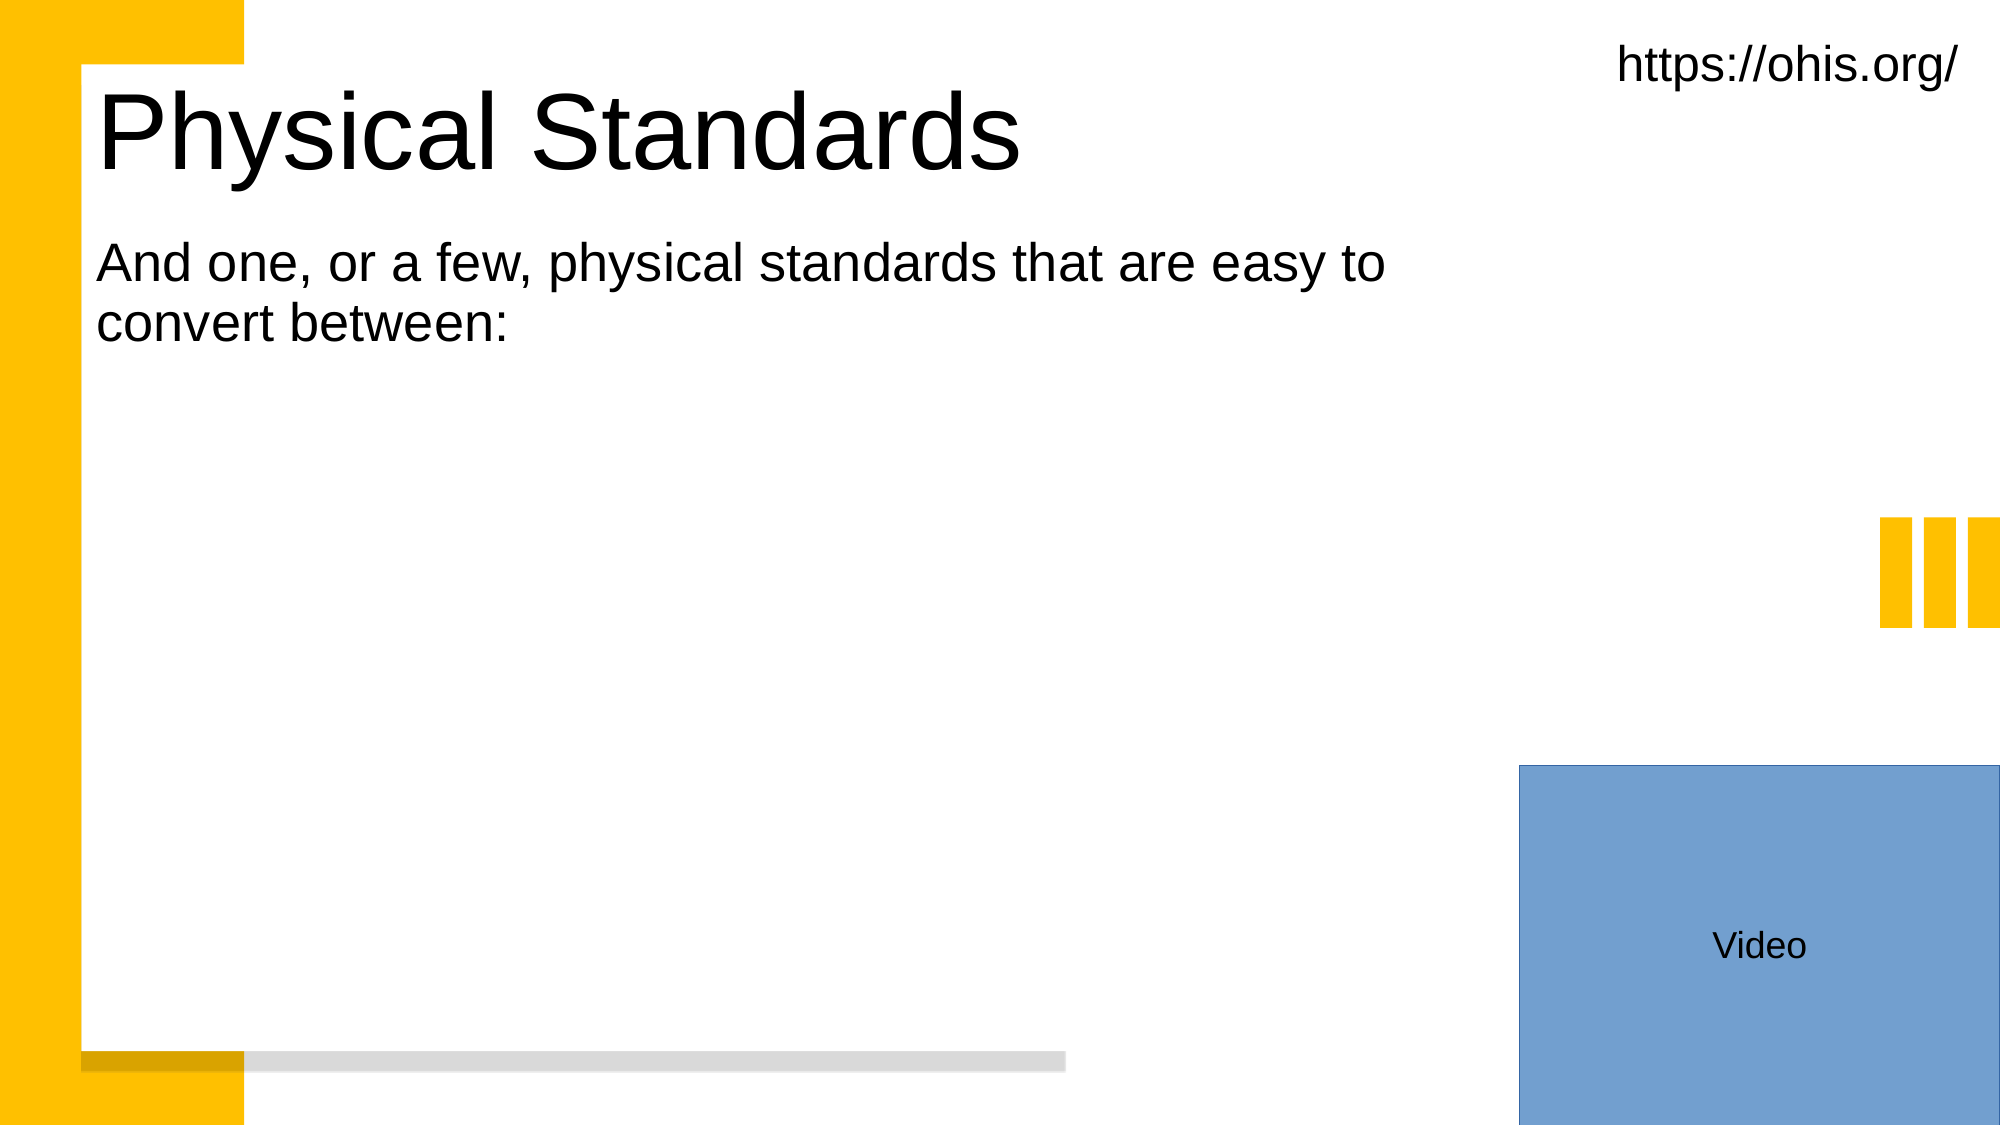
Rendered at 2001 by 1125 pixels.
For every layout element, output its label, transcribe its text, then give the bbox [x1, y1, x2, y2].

text_box [0, 0, 2000, 1125]
text_box And one, or a few, physical standards that are easy to convert between: [81, 224, 1516, 1006]
text_box Video [1519, 765, 2000, 1125]
text_box https://ohis.org/ [1590, 29, 1974, 105]
text_box Physical Standards [81, 64, 1921, 201]
